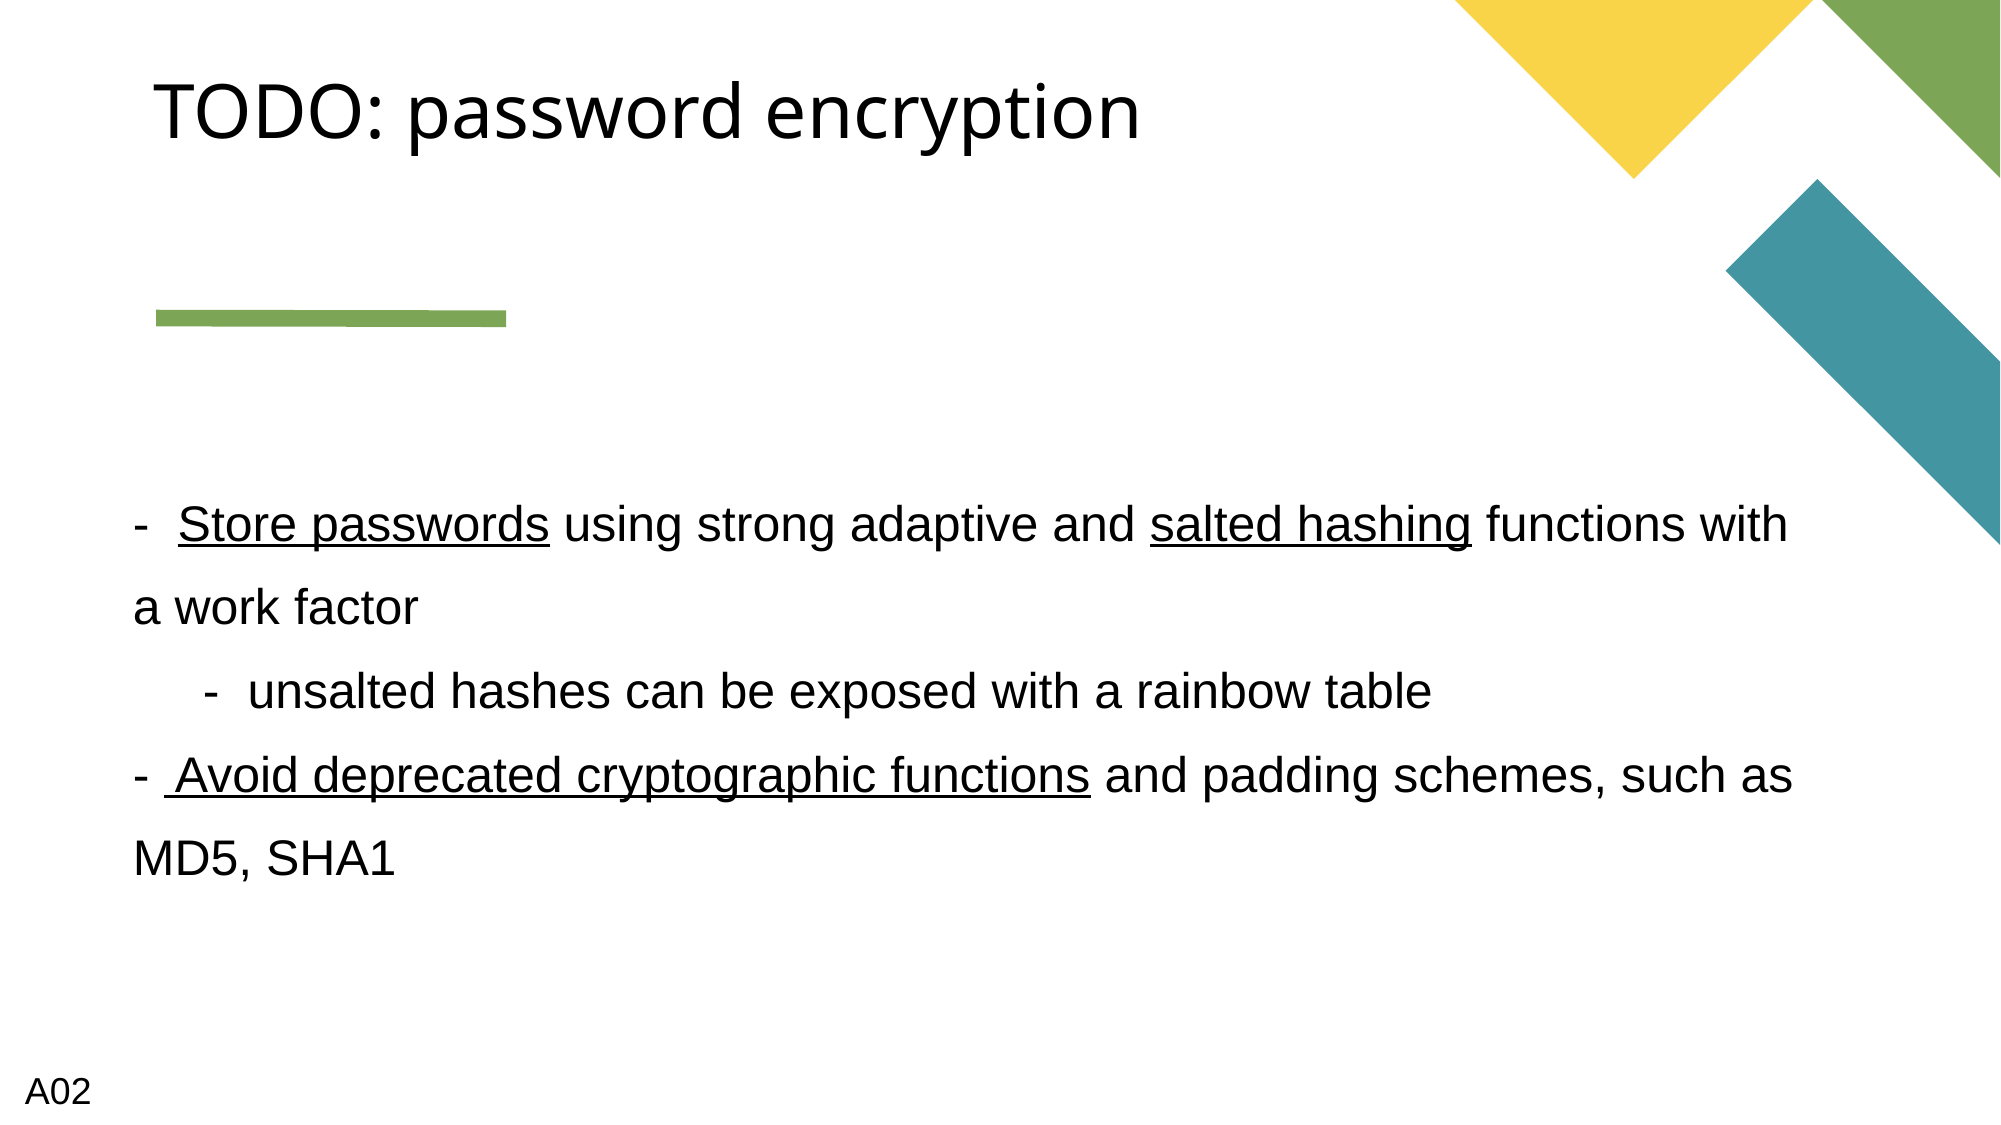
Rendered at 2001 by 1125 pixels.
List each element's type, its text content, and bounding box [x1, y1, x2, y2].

title TODO: password encryption [153, 21, 1536, 197]
text_box - Store passwords using strong adaptive and salted hashing functions with a work factor - unsalted hashes can be exposed with a rainbow table - Avoid deprecated cryptographic functions and padding schemes, such as MD5, SHA1 [118, 460, 1815, 894]
text_box A02 [10, 1062, 107, 1120]
